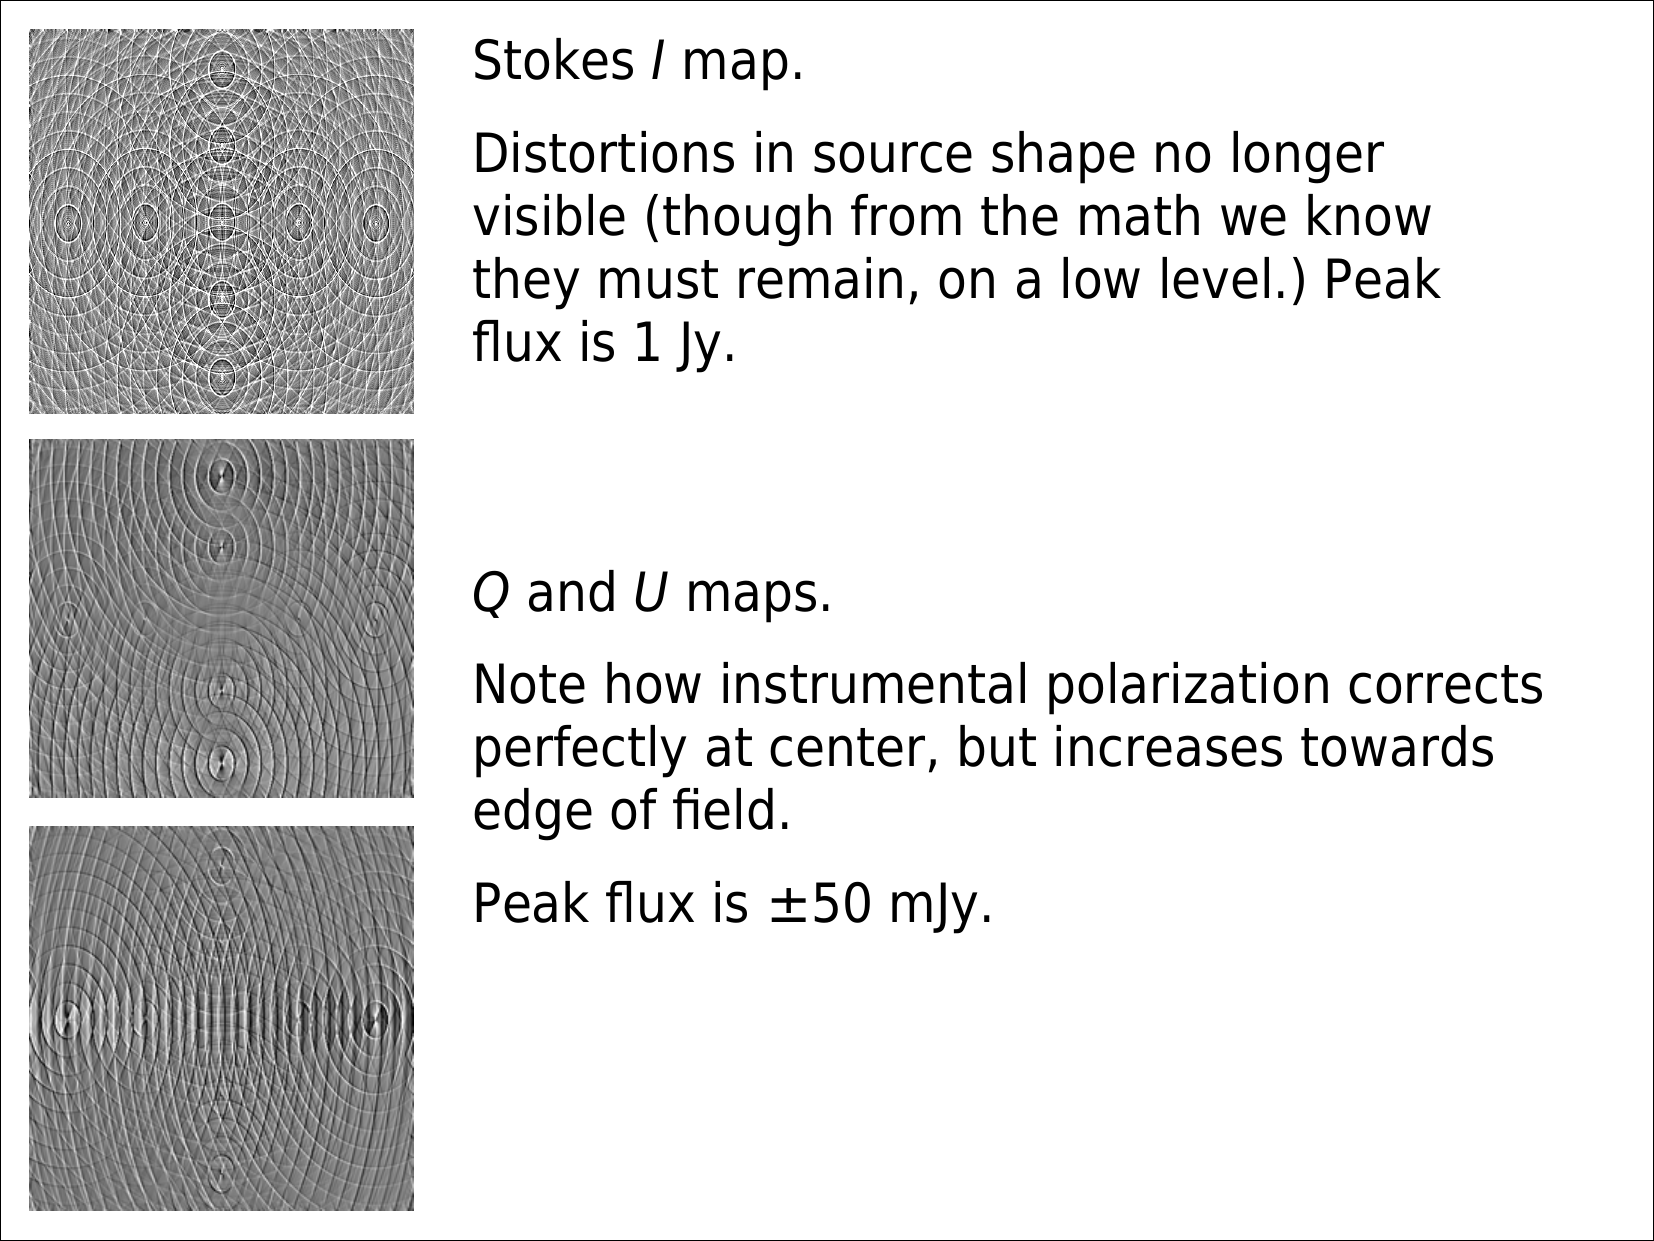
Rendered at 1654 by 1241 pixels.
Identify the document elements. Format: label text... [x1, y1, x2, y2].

picture [29, 29, 414, 414]
picture [29, 826, 414, 1211]
text_box [0, 0, 1654, 1241]
picture [29, 439, 414, 798]
list Q and U maps. Note how instrumental polarization corrects perfectly at center, but increases towards edge of field. Peak flux is ±50 mJy. [472, 561, 1565, 1063]
list Stokes I map. Distortions in source shape no longer visible (though from the math we know they must remain, on a low level.) Peak flux is 1 Jy. [472, 29, 1506, 414]
